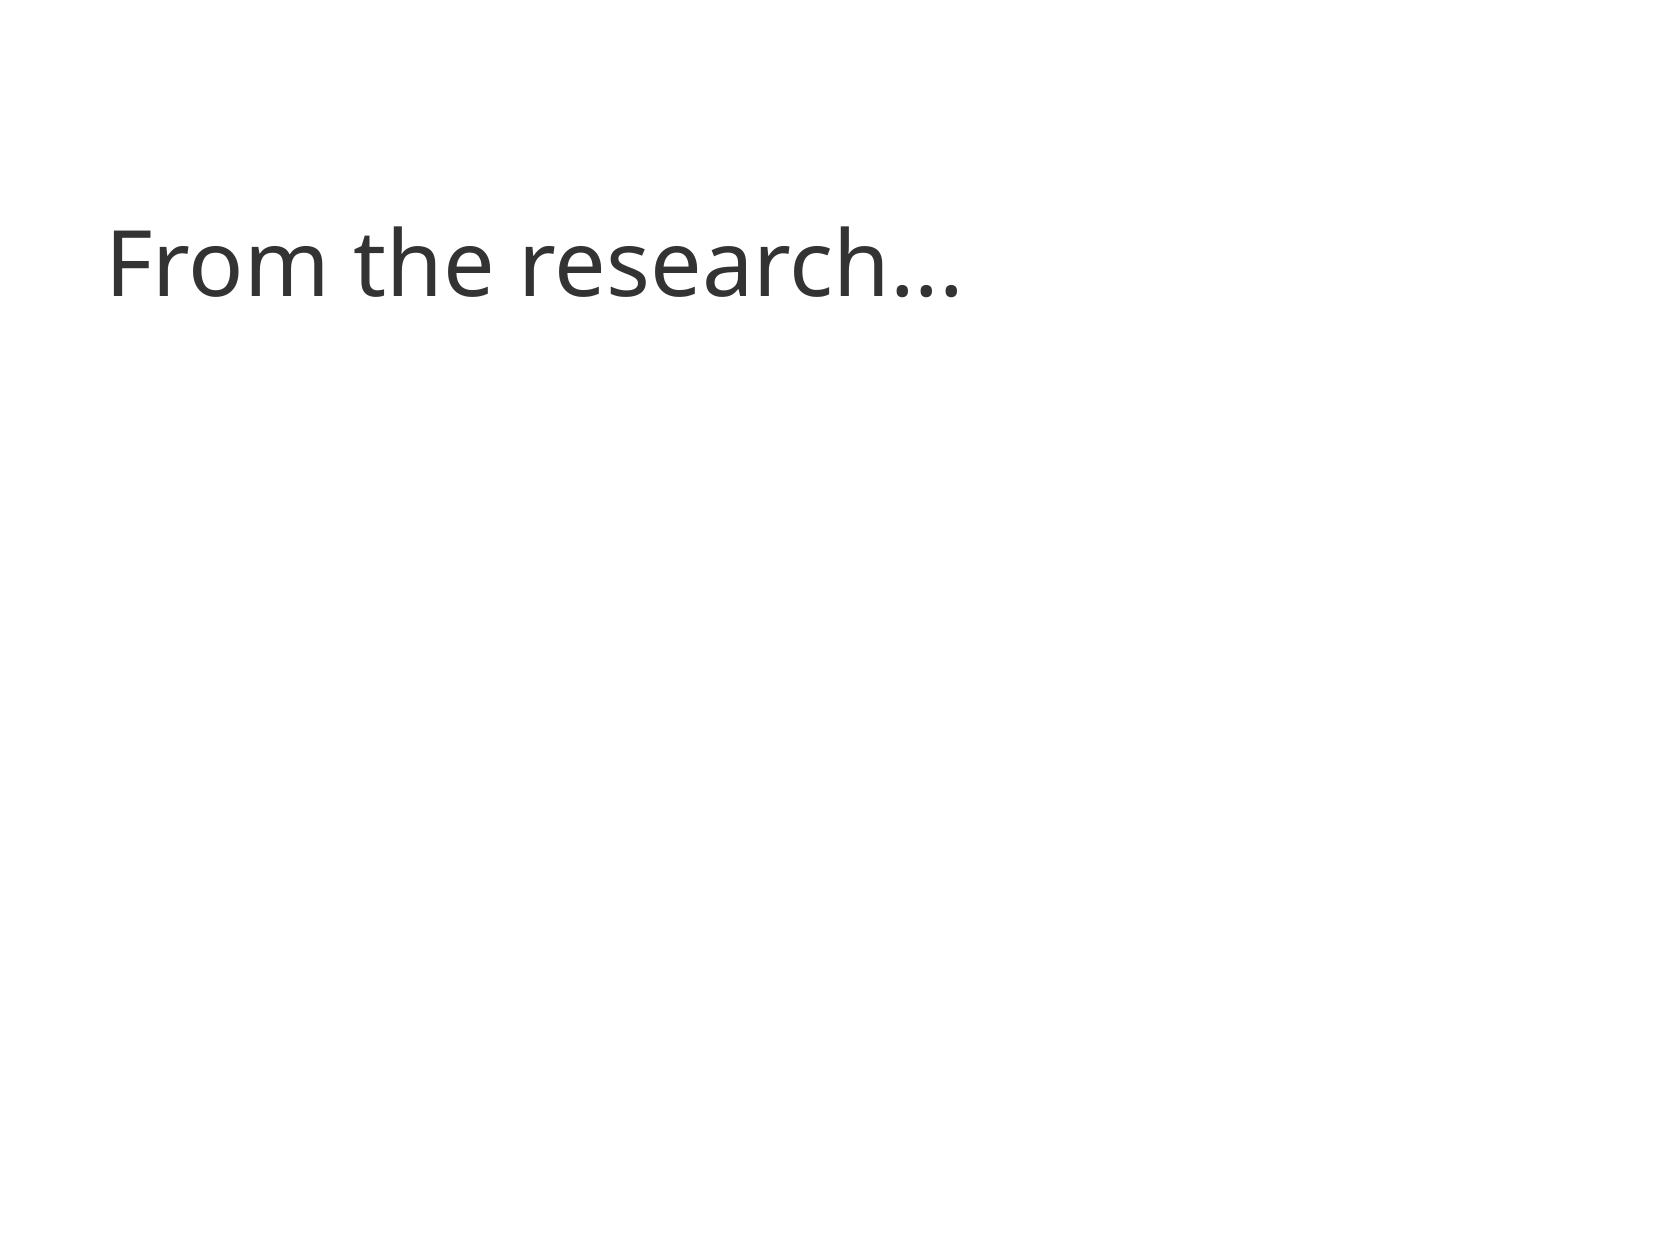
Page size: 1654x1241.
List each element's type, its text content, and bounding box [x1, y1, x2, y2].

title From the research... [105, 132, 1594, 340]
